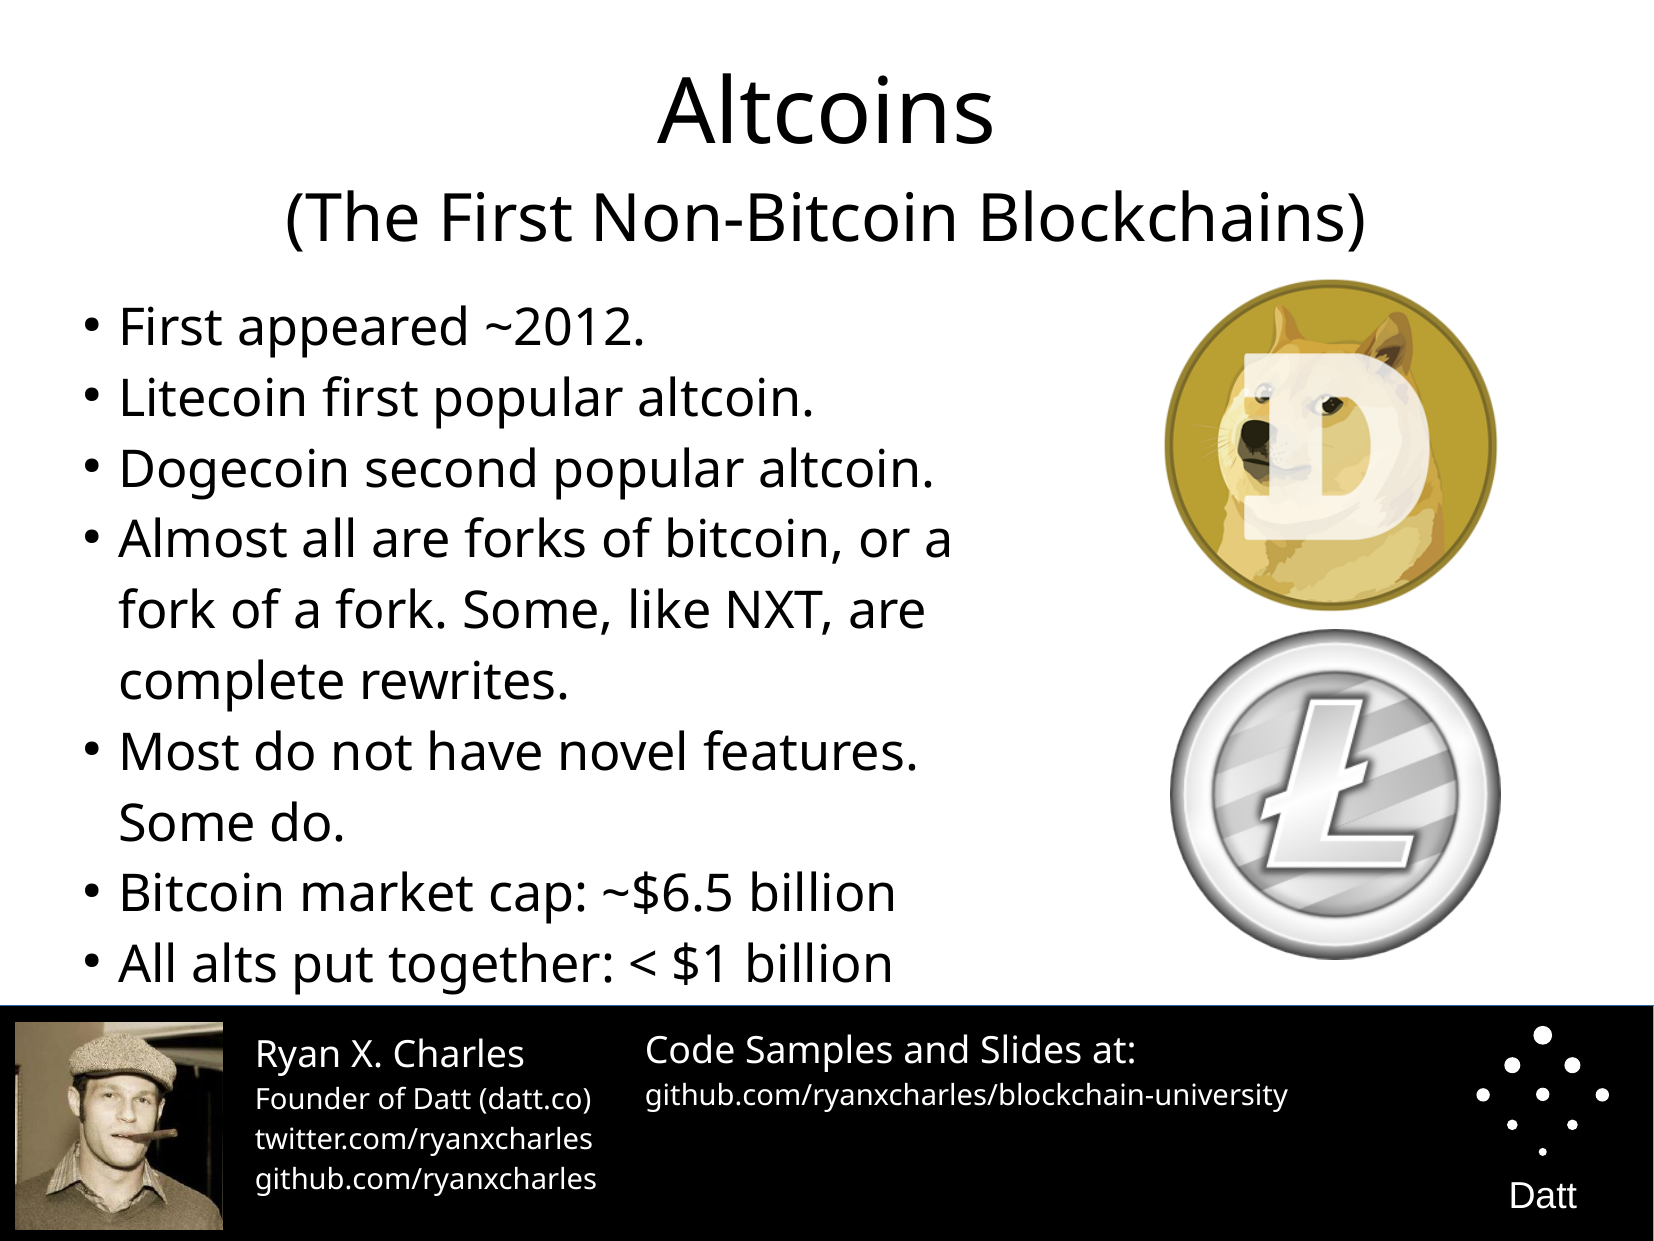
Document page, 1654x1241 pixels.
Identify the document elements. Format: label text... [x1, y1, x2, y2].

text_box Ryan X. Charles Founder of Datt (datt.co) twitter.com/ryanxcharles github.com/ryanxcharles [240, 1035, 976, 1241]
title Altcoins (The First Non-Bitcoin Blockchains) [82, 44, 1571, 262]
text_box Code Samples and Slides at: github.com/ryanxcharles/blockchain-university [630, 1015, 1403, 1156]
subtitle First appeared ~2012. Litecoin first popular altcoin. Dogecoin second popular altcoin. Almost all are forks of bitcoin, or a fork of a fork. Some, like NXT, are complete rewrites. Most do not have novel features. Some do. Bitcoin market cap: ~$6.5 billion All alts put together: < $1 billion [82, 290, 1066, 1035]
text_box Datt [1452, 1167, 1633, 1241]
picture [1475, 1023, 1611, 1159]
text_box [0, 1005, 240, 1241]
picture [1170, 629, 1501, 961]
picture [1160, 275, 1501, 616]
text_box [976, 1005, 1654, 1241]
picture [15, 1022, 223, 1231]
